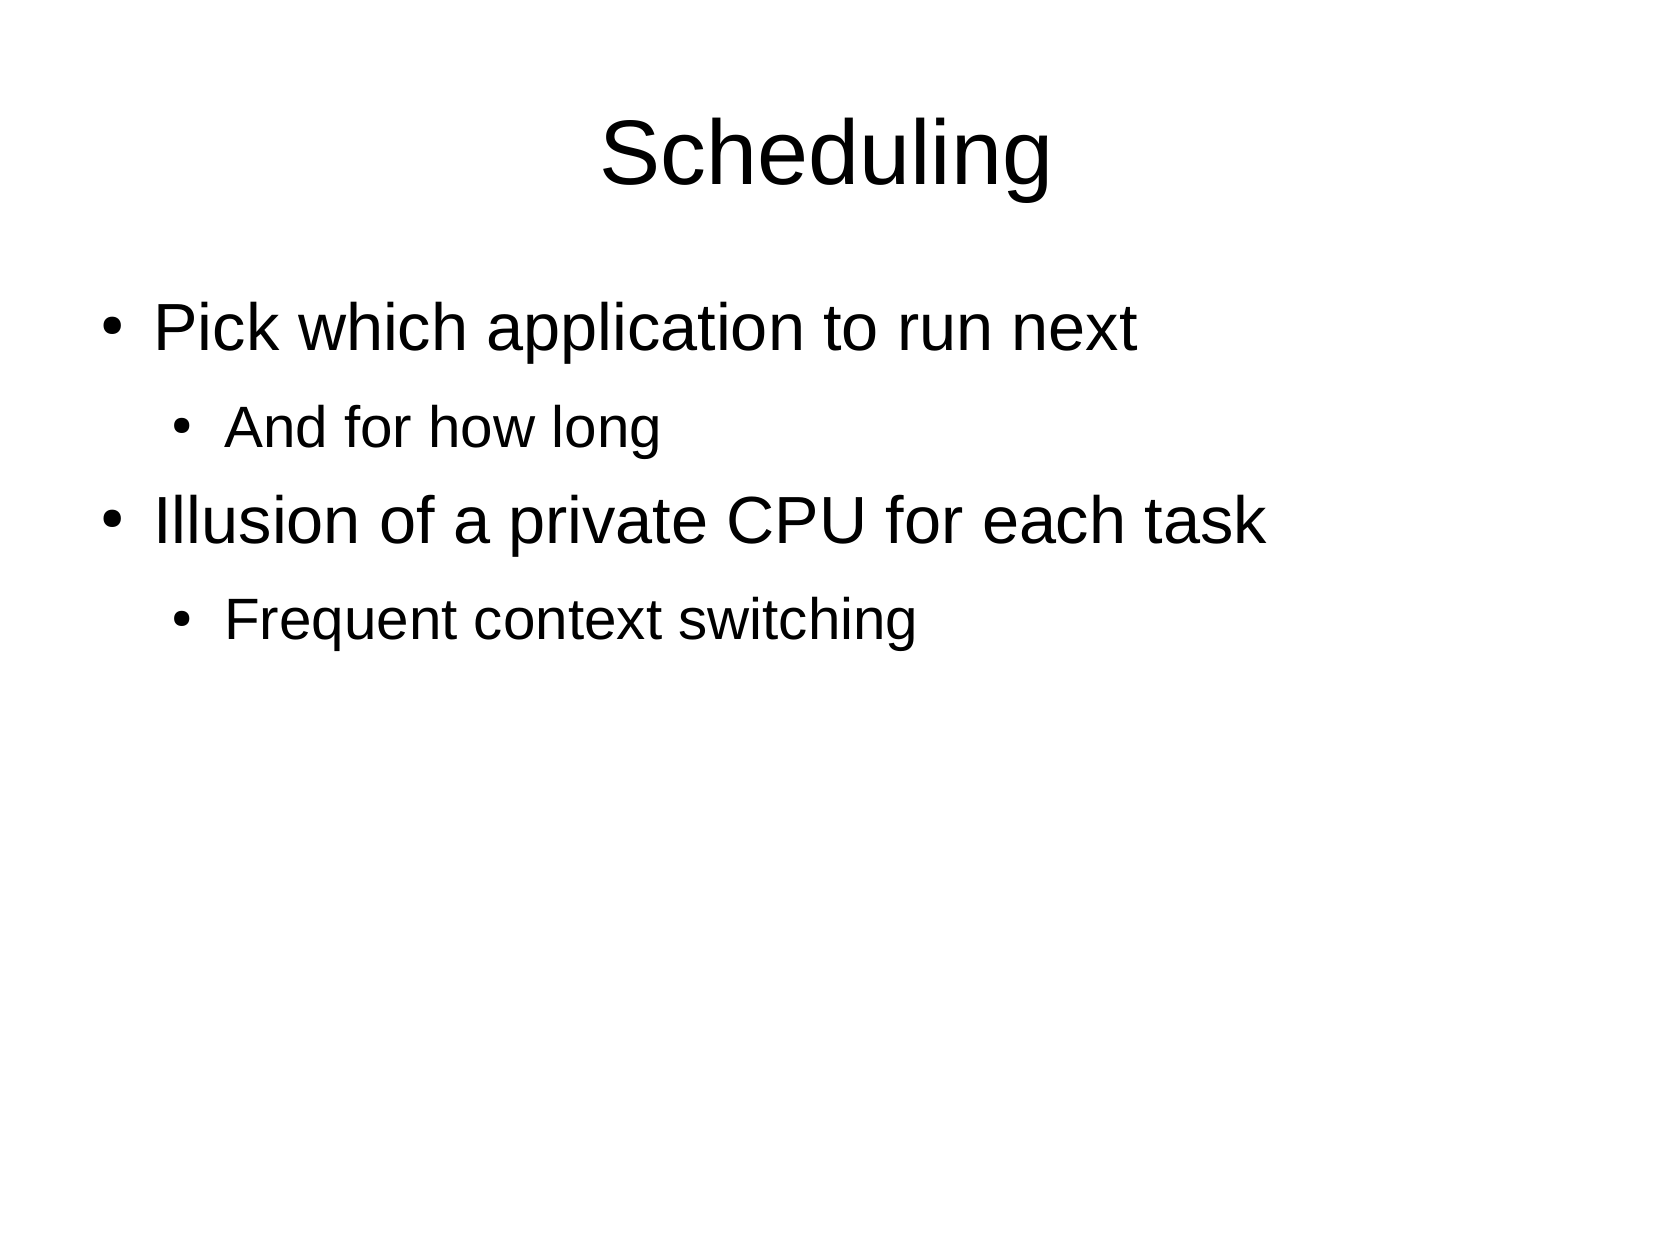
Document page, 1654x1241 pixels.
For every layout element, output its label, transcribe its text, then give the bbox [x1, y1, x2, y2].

title Scheduling [82, 49, 1571, 257]
list Pick which application to run next And for how long Illusion of a private CPU for each task Frequent context switching [82, 290, 1571, 1010]
